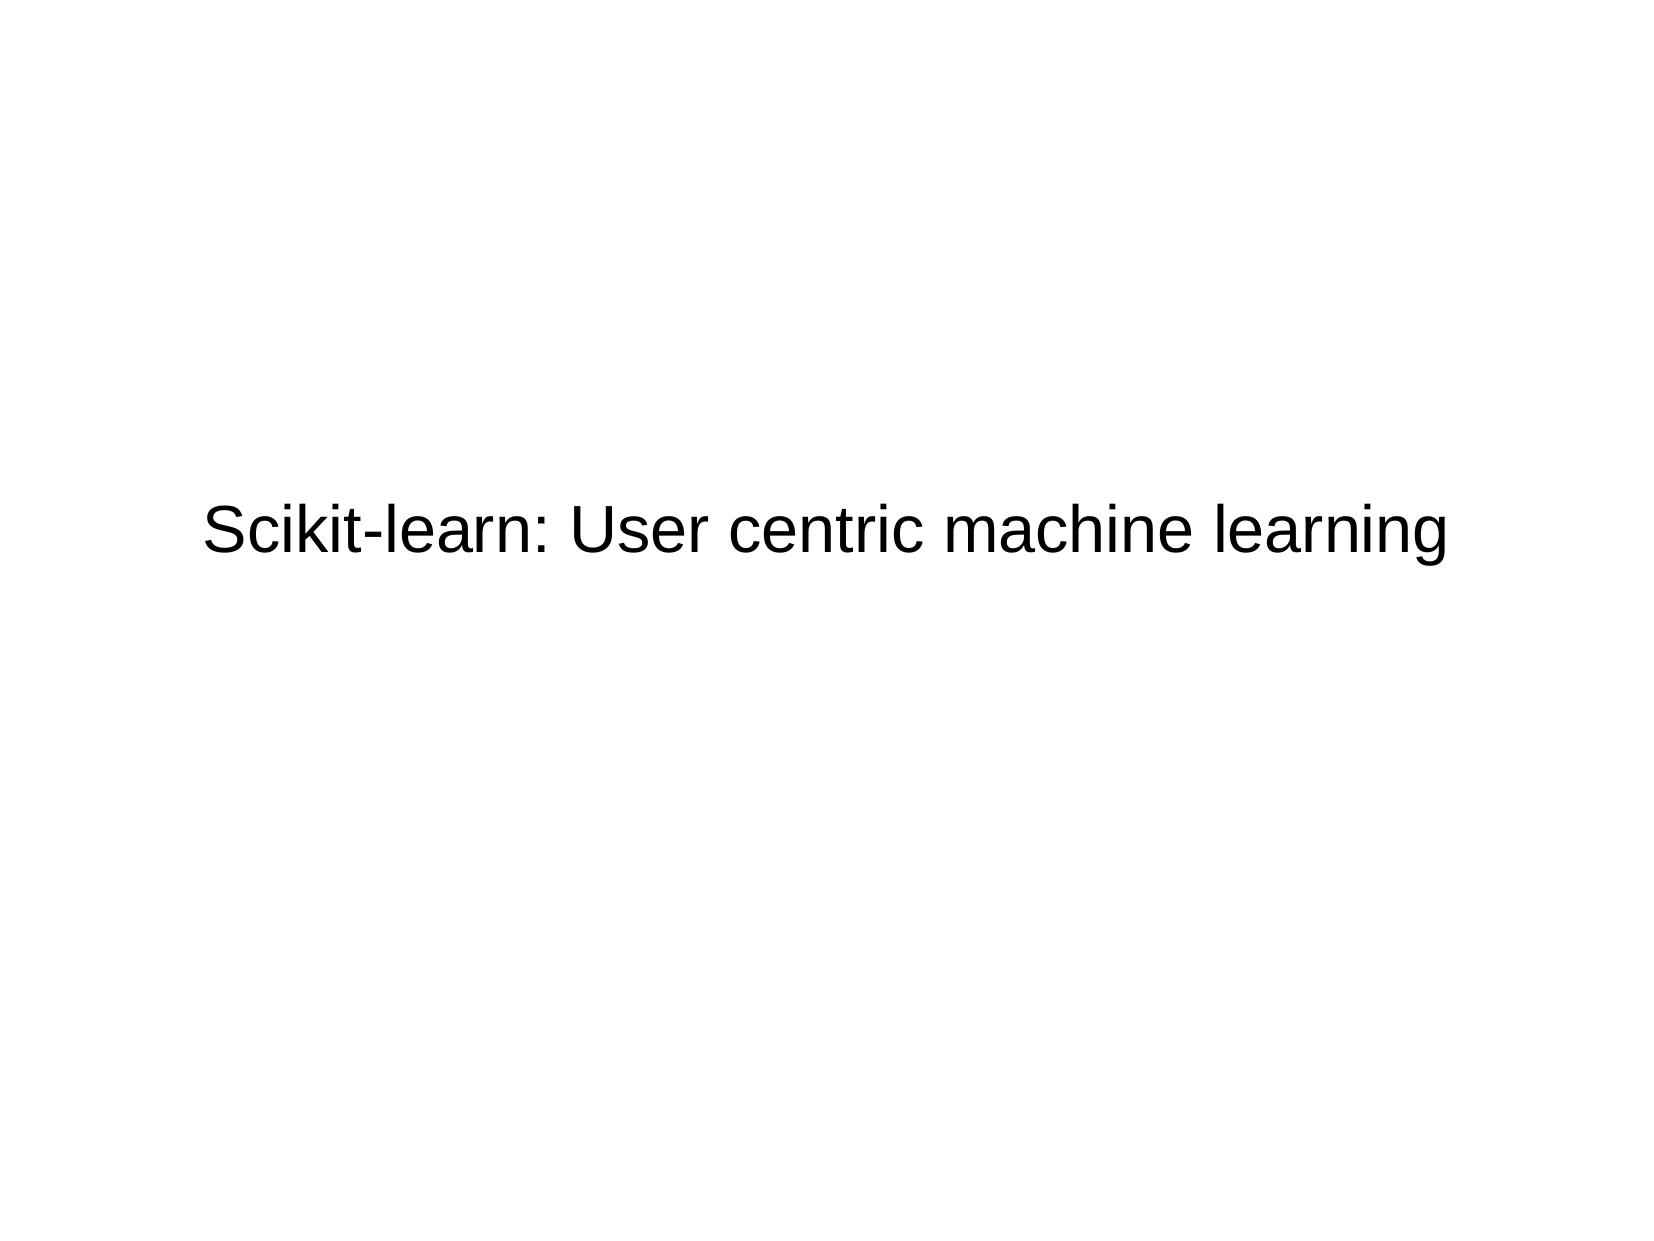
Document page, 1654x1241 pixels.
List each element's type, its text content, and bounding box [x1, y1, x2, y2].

subtitle Scikit-learn: User centric machine learning [82, 49, 1571, 1010]
